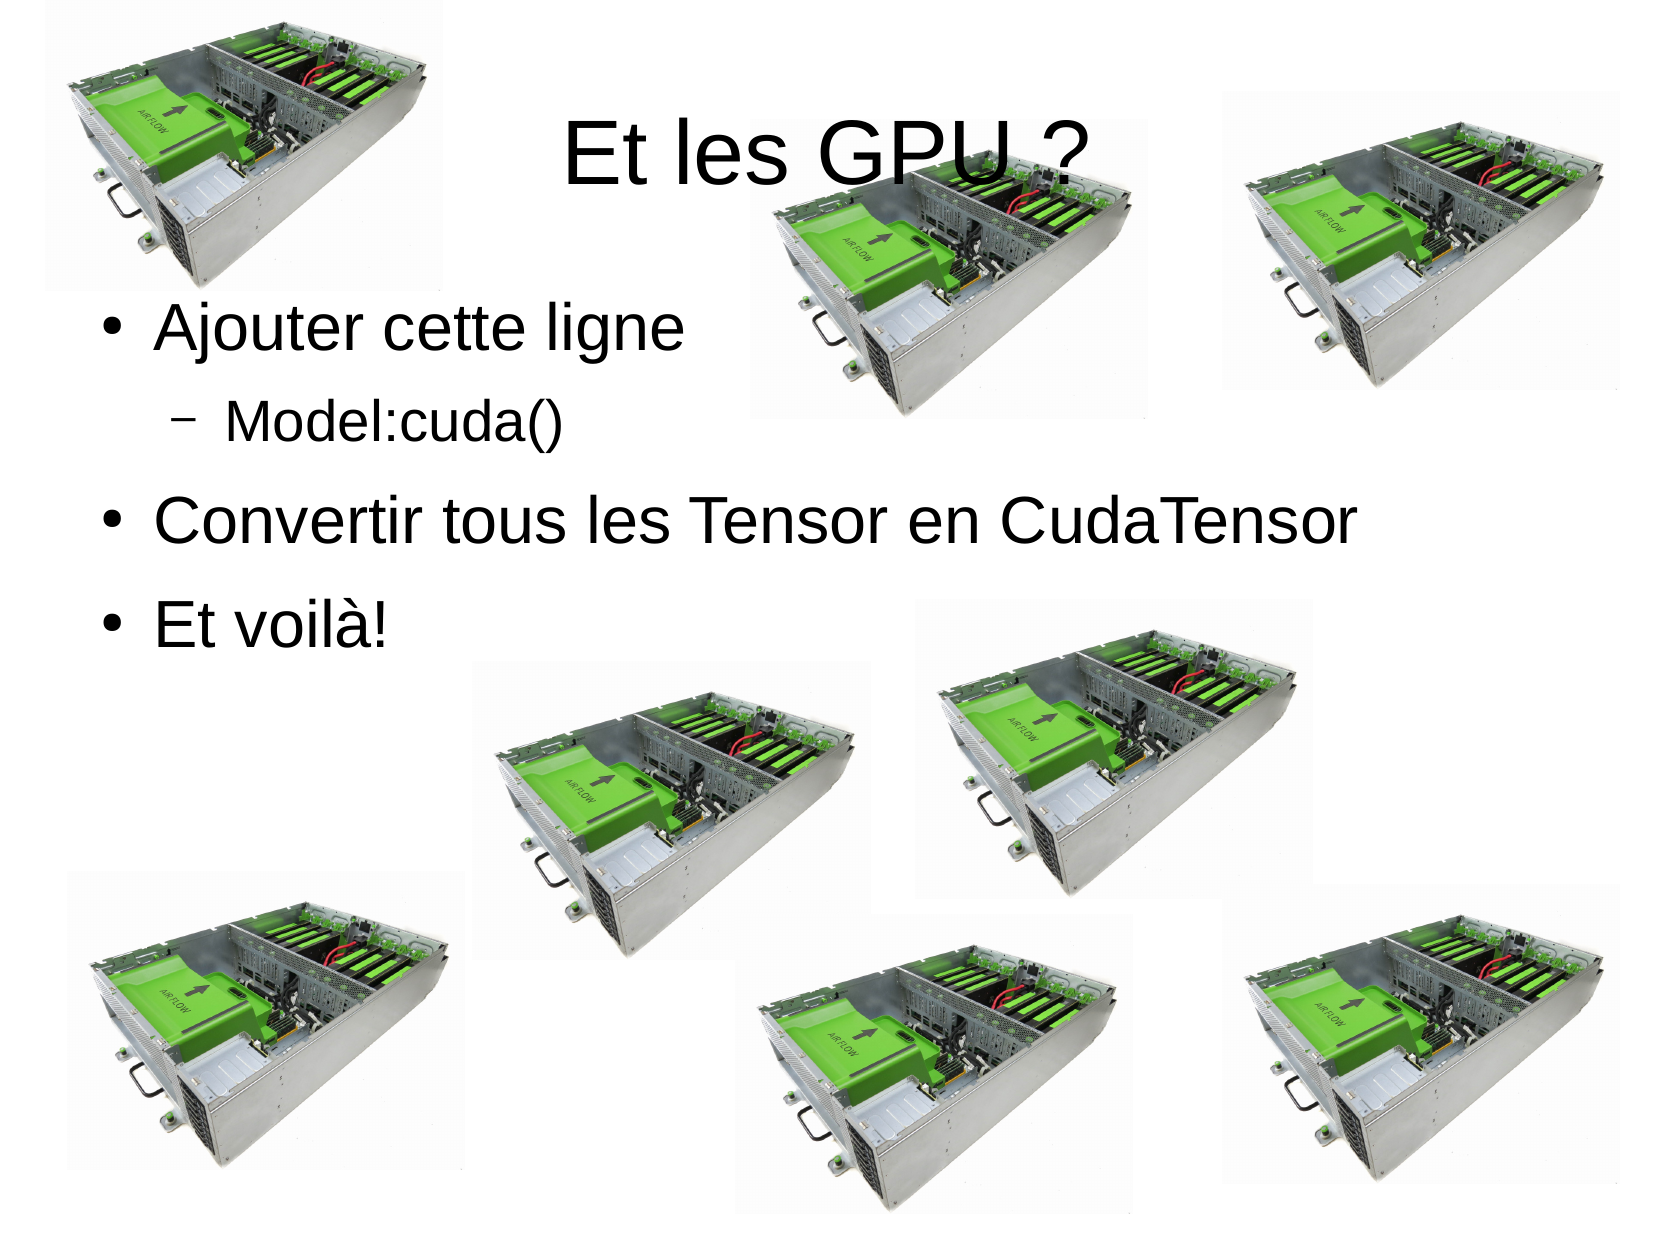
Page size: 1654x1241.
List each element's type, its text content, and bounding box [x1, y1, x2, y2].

picture [915, 599, 1621, 1184]
picture [67, 871, 466, 1170]
picture [1222, 91, 1621, 391]
list Ajouter cette ligne Model:cuda() Convertir tous les Tensor en CudaTensor Et voilà! [82, 290, 1571, 1010]
picture [45, 0, 443, 291]
title Et les GPU ? [82, 49, 1571, 257]
picture [750, 257, 1148, 419]
picture [472, 661, 1133, 1214]
